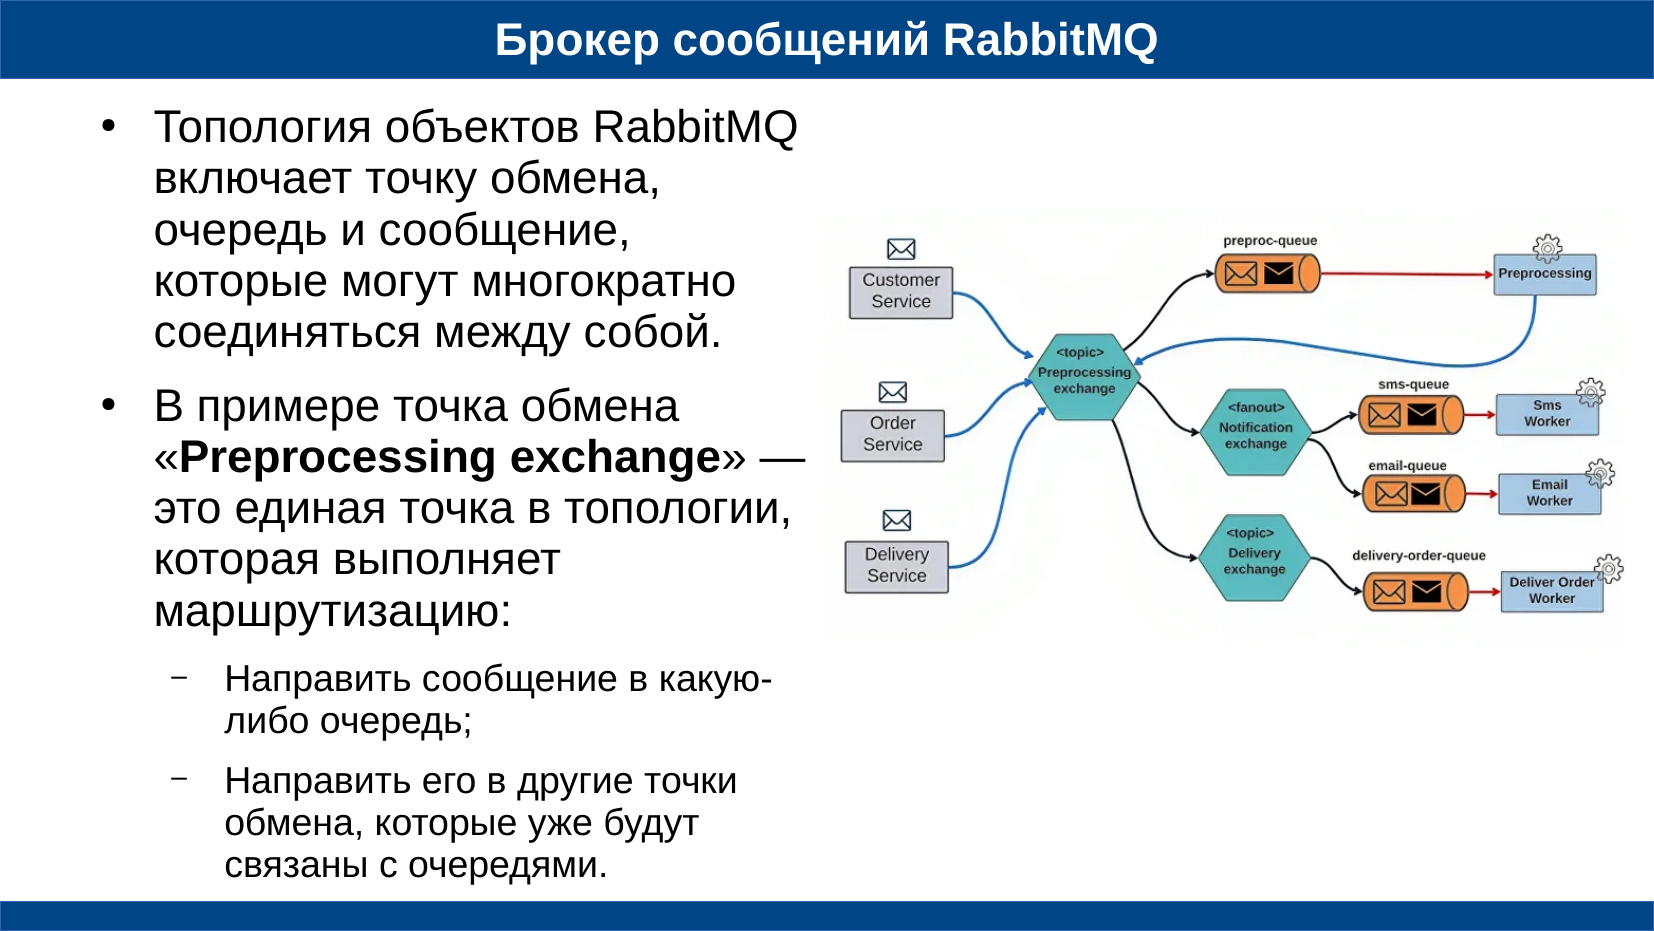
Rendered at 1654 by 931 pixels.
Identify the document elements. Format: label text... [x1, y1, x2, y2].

picture [821, 208, 1626, 661]
list Топология объектов RabbitMQ включает точку обмена, очередь и сообщение, которые могут многократно соединяться между собой. В примере точка обмена «Preprocessing exchange» — это единая точка в топологии, которая выполняет маршрутизацию: Направить сообщение в какую-либо очередь; Направить его в другие точки обмена, которые уже будут связаны с очередями. [82, 101, 809, 901]
title Брокер сообщений RabbitMQ [0, 0, 1654, 79]
